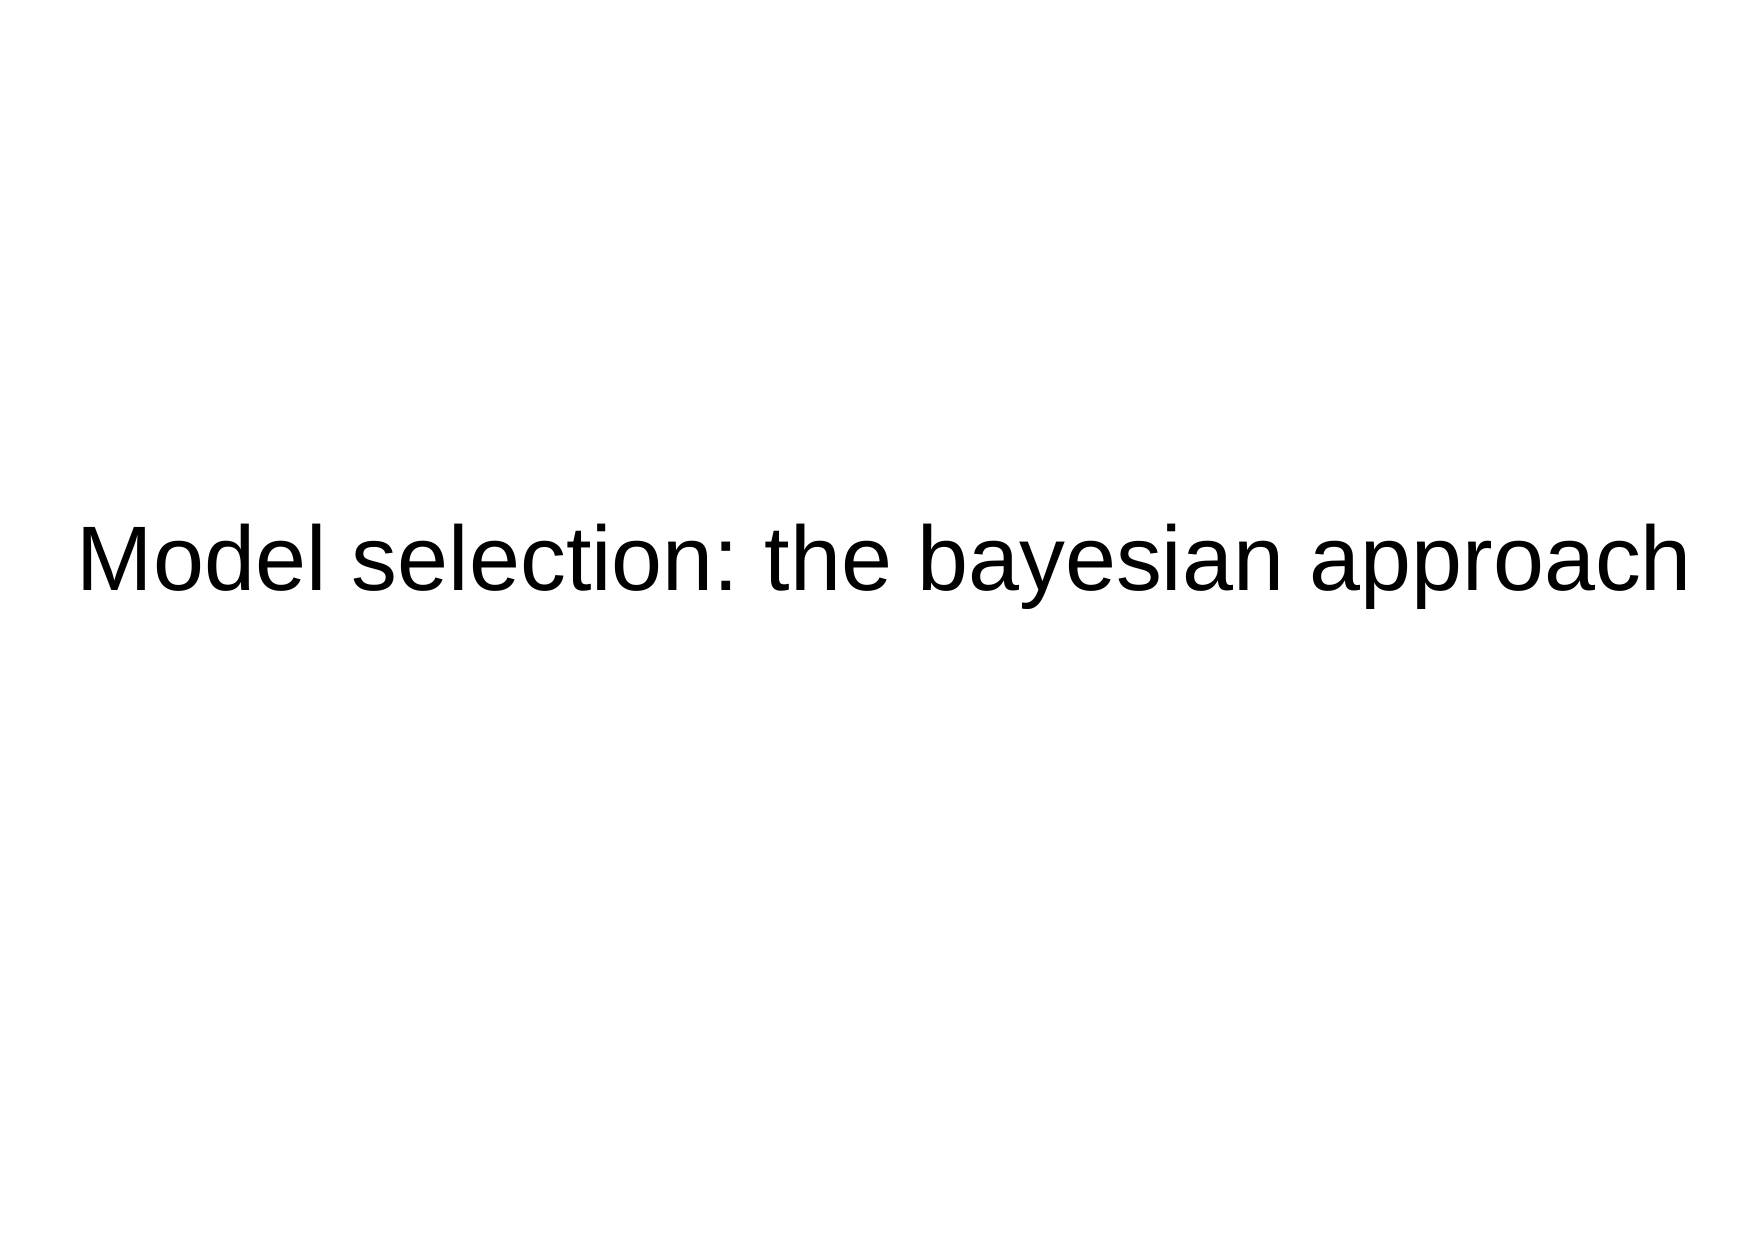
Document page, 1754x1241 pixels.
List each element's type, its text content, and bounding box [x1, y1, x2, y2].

text_box Model selection: the bayesian approach [62, 499, 1719, 739]
